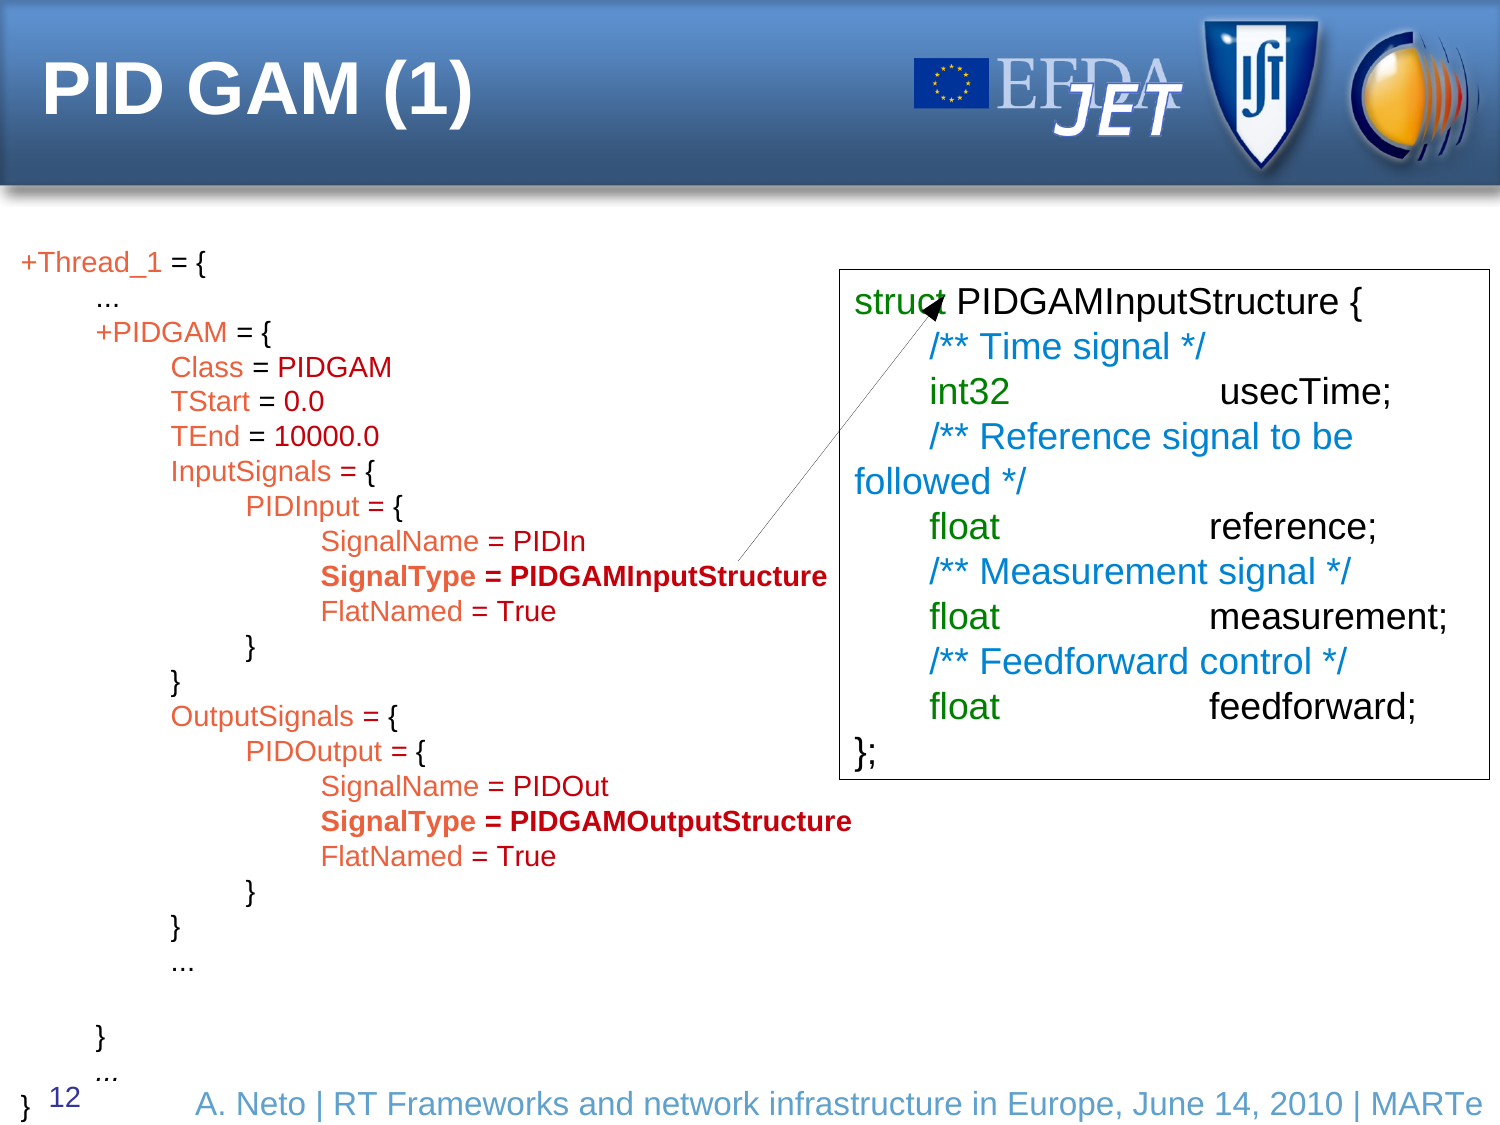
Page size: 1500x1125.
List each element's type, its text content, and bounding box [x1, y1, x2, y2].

text_box struct PIDGAMInputStructure { /** Time signal */ int32 usecTime; /** Reference signal to be followed */ float reference; /** Measurement signal */ float measurement; /** Feedforward control */ float feedforward; }; [839, 269, 1490, 780]
text_box +Thread_1 = { ... +PIDGAM = { Class = PIDGAM TStart = 0.0 TEnd = 10000.0 InputSignals = { PIDInput = { SignalName = PIDIn SignalType = PIDGAMInputStructure FlatNamed = True } } OutputSignals = { PIDOutput = { SignalName = PIDOut SignalType = PIDGAMOutputStructure FlatNamed = True } } ... } ... } [5, 235, 892, 1125]
picture [0, 0, 1500, 207]
title PID GAM (1) [41, 0, 1128, 180]
